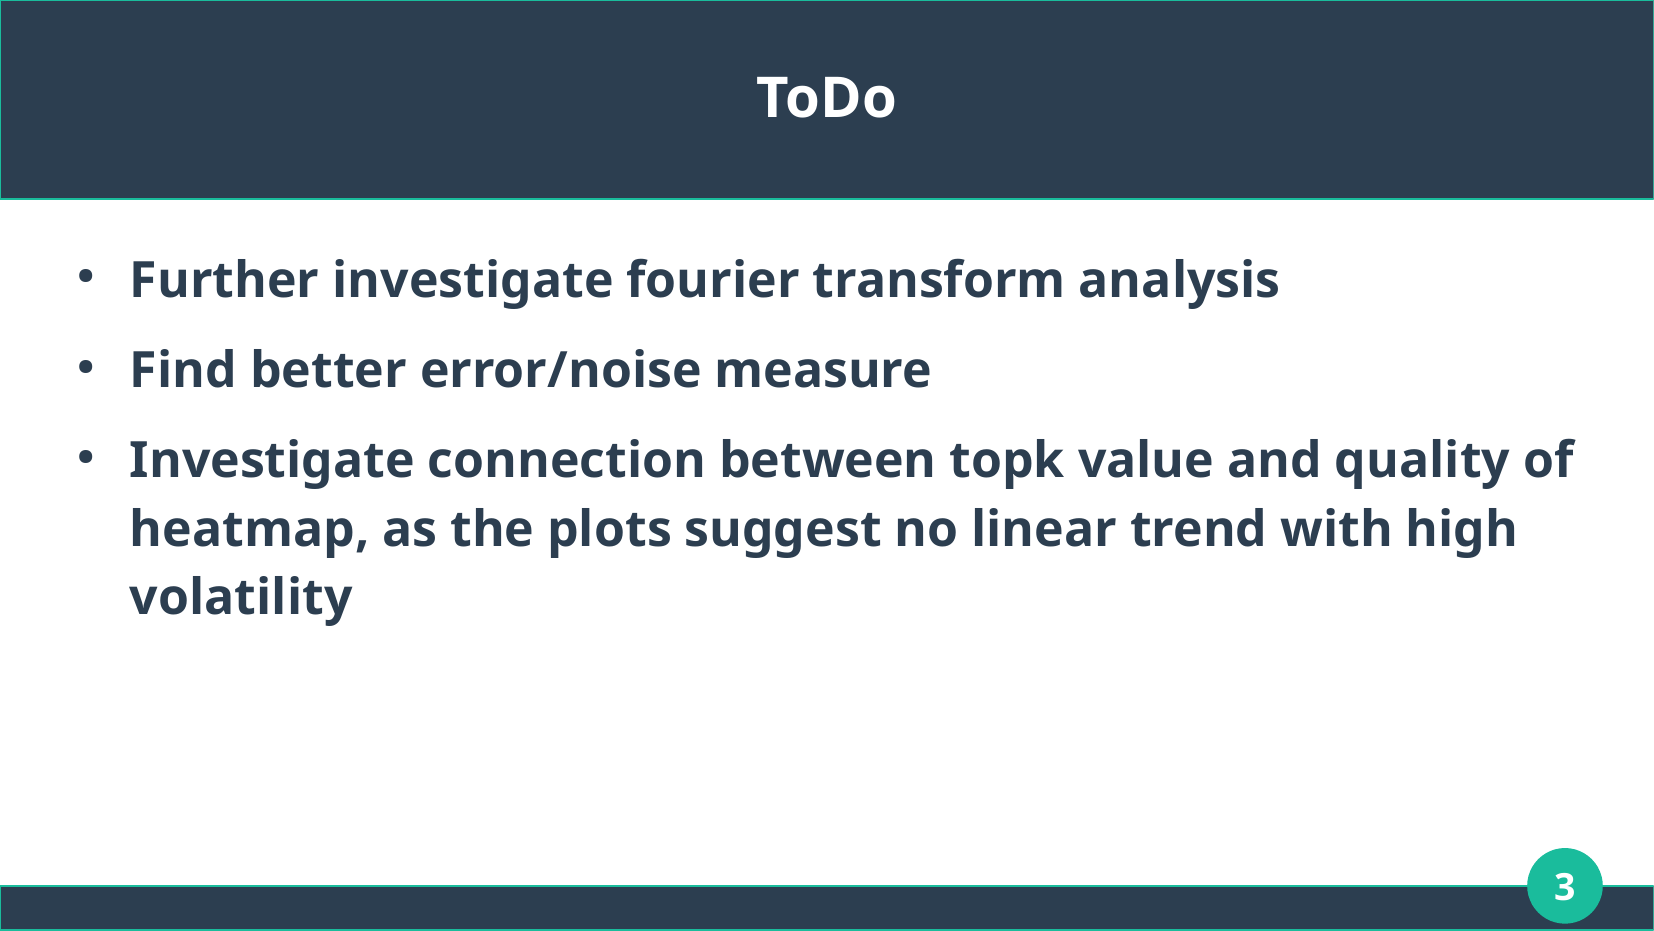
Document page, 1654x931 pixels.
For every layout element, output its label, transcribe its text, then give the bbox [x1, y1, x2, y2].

title ToDo [59, 37, 1595, 155]
list Further investigate fourier transform analysis Find better error/noise measure Investigate connection between topk value and quality of heatmap, as the plots suggest no linear trend with high volatility [59, 243, 1595, 864]
